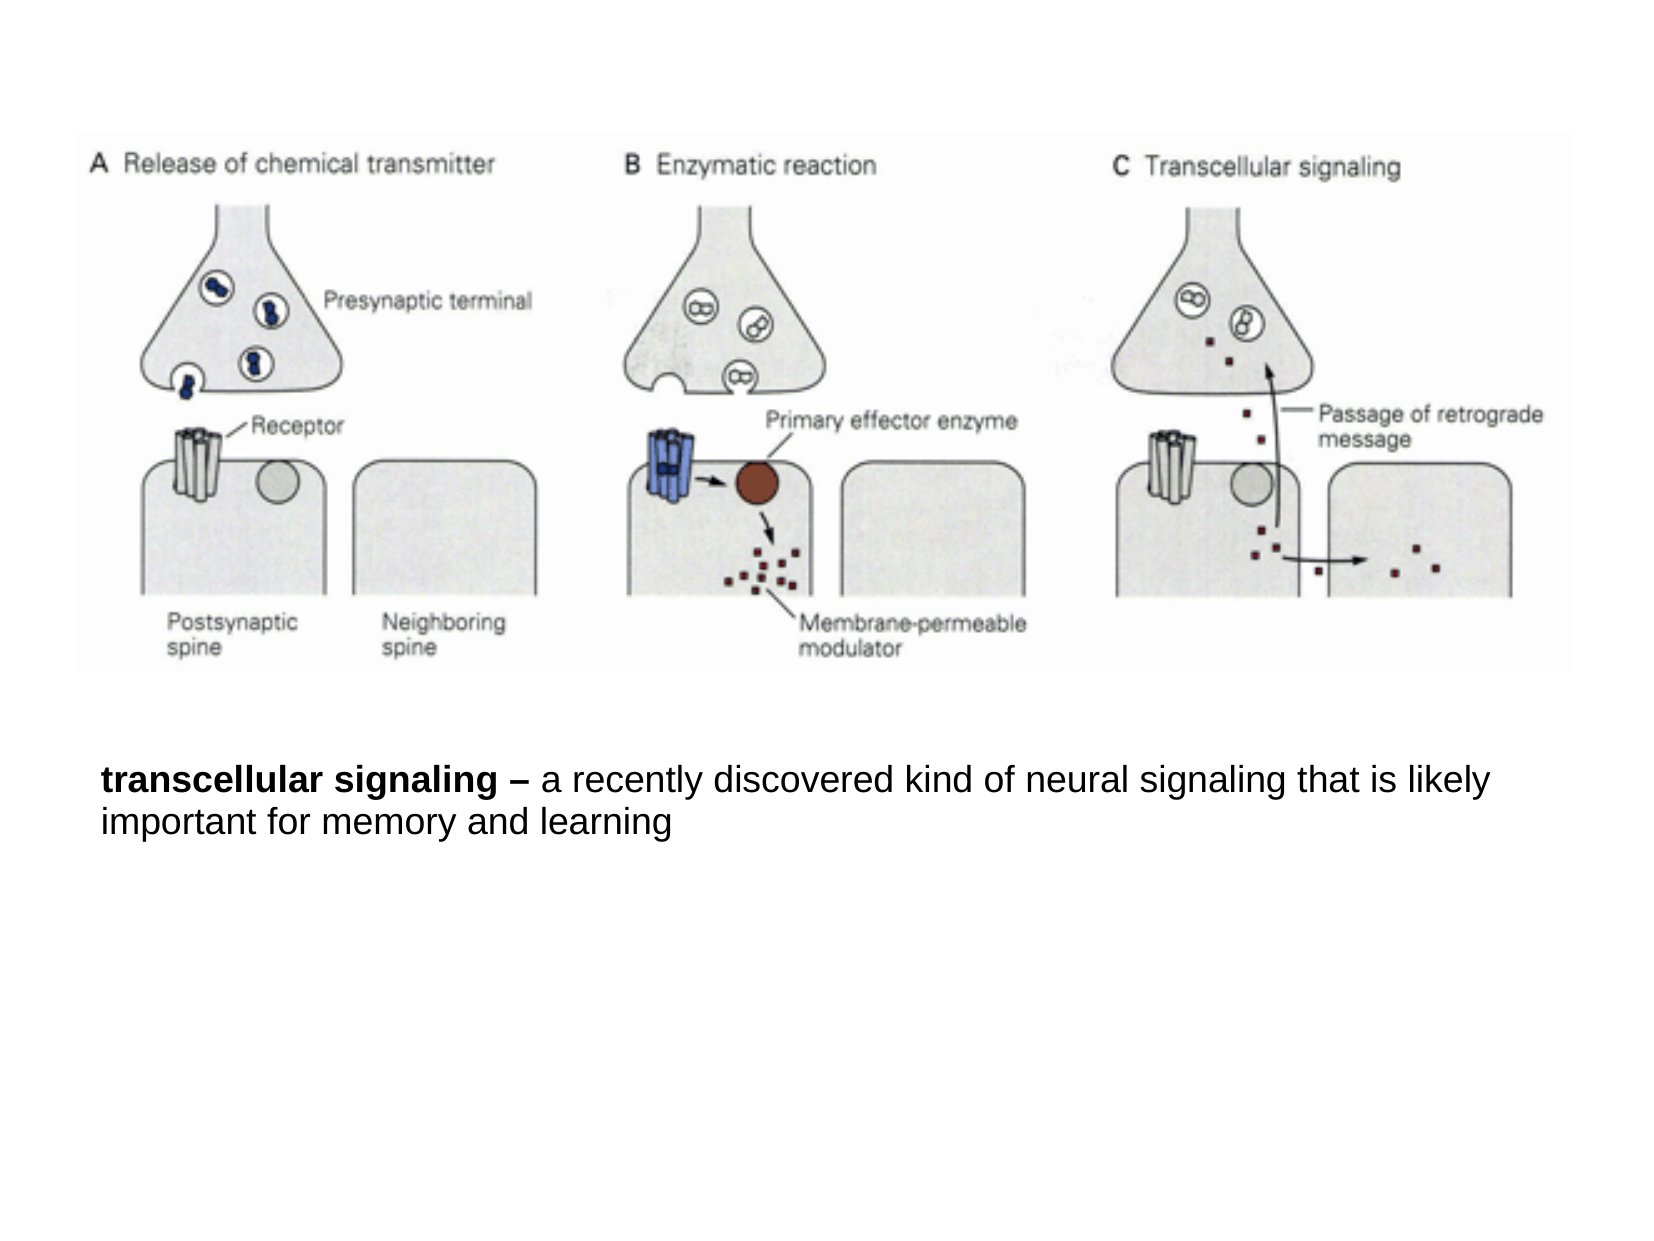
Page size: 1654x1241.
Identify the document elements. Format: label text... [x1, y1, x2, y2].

text_box transcellular signaling – a recently discovered kind of neural signaling that is likely important for memory and learning [86, 751, 1581, 851]
picture [61, 123, 1578, 688]
